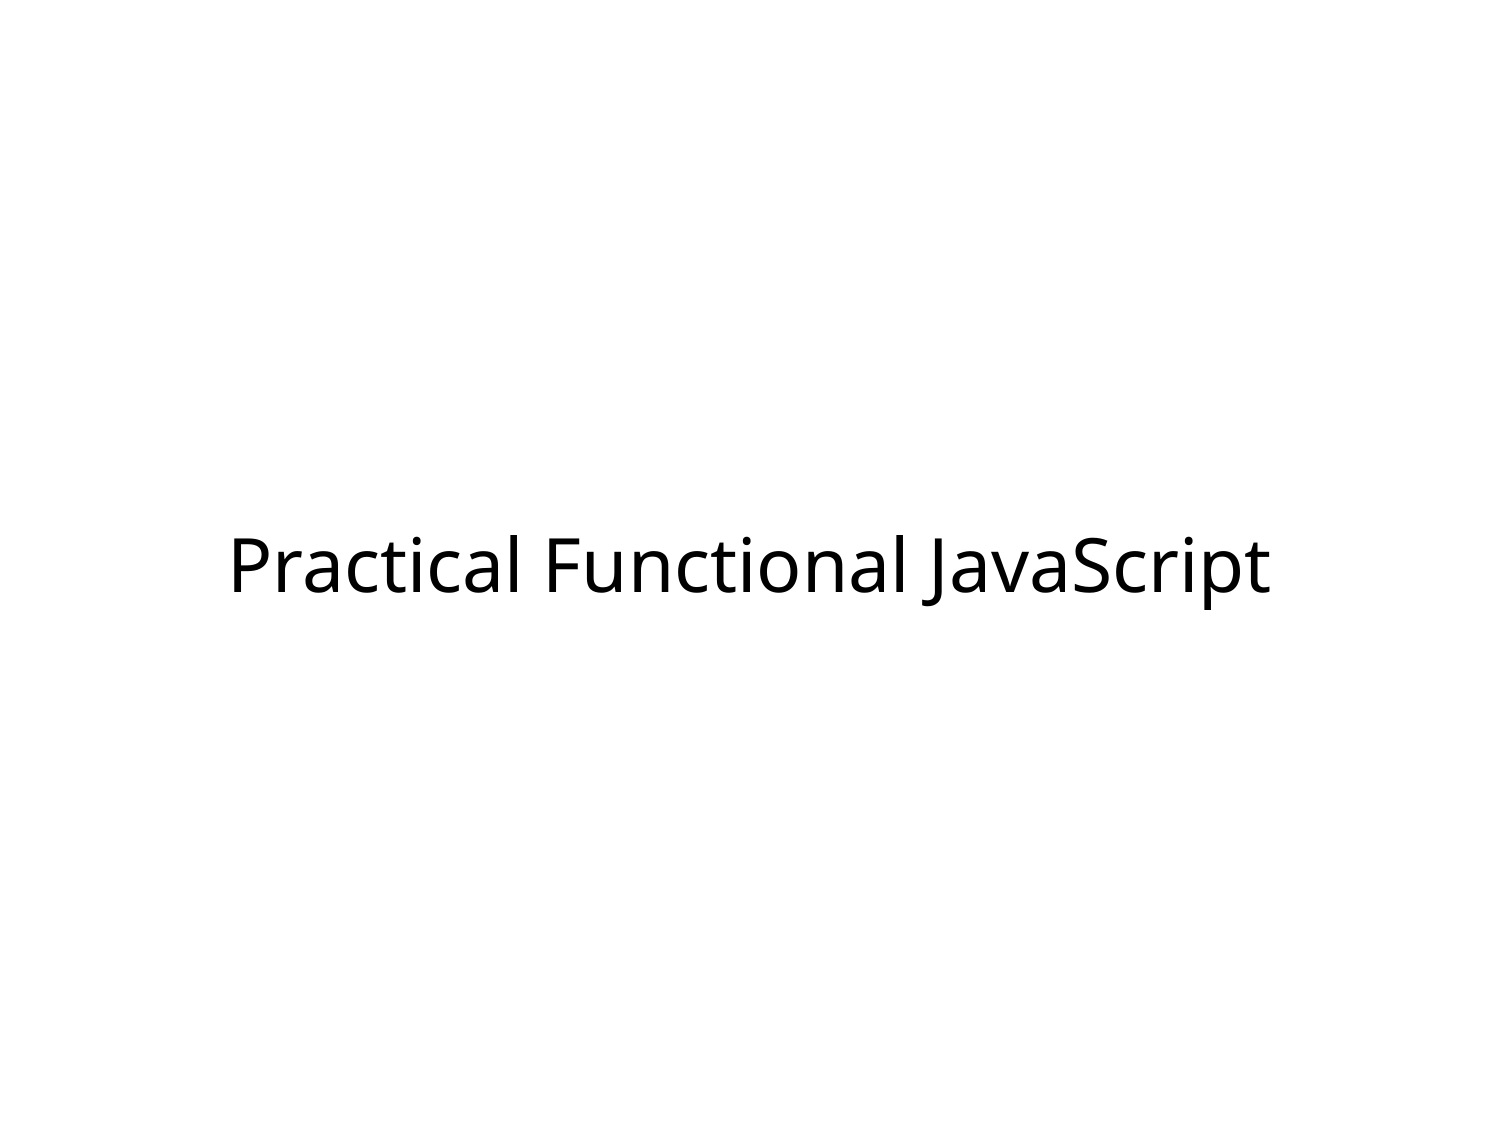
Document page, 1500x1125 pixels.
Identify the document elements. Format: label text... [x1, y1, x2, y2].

title Practical Functional JavaScript [51, 470, 1449, 655]
